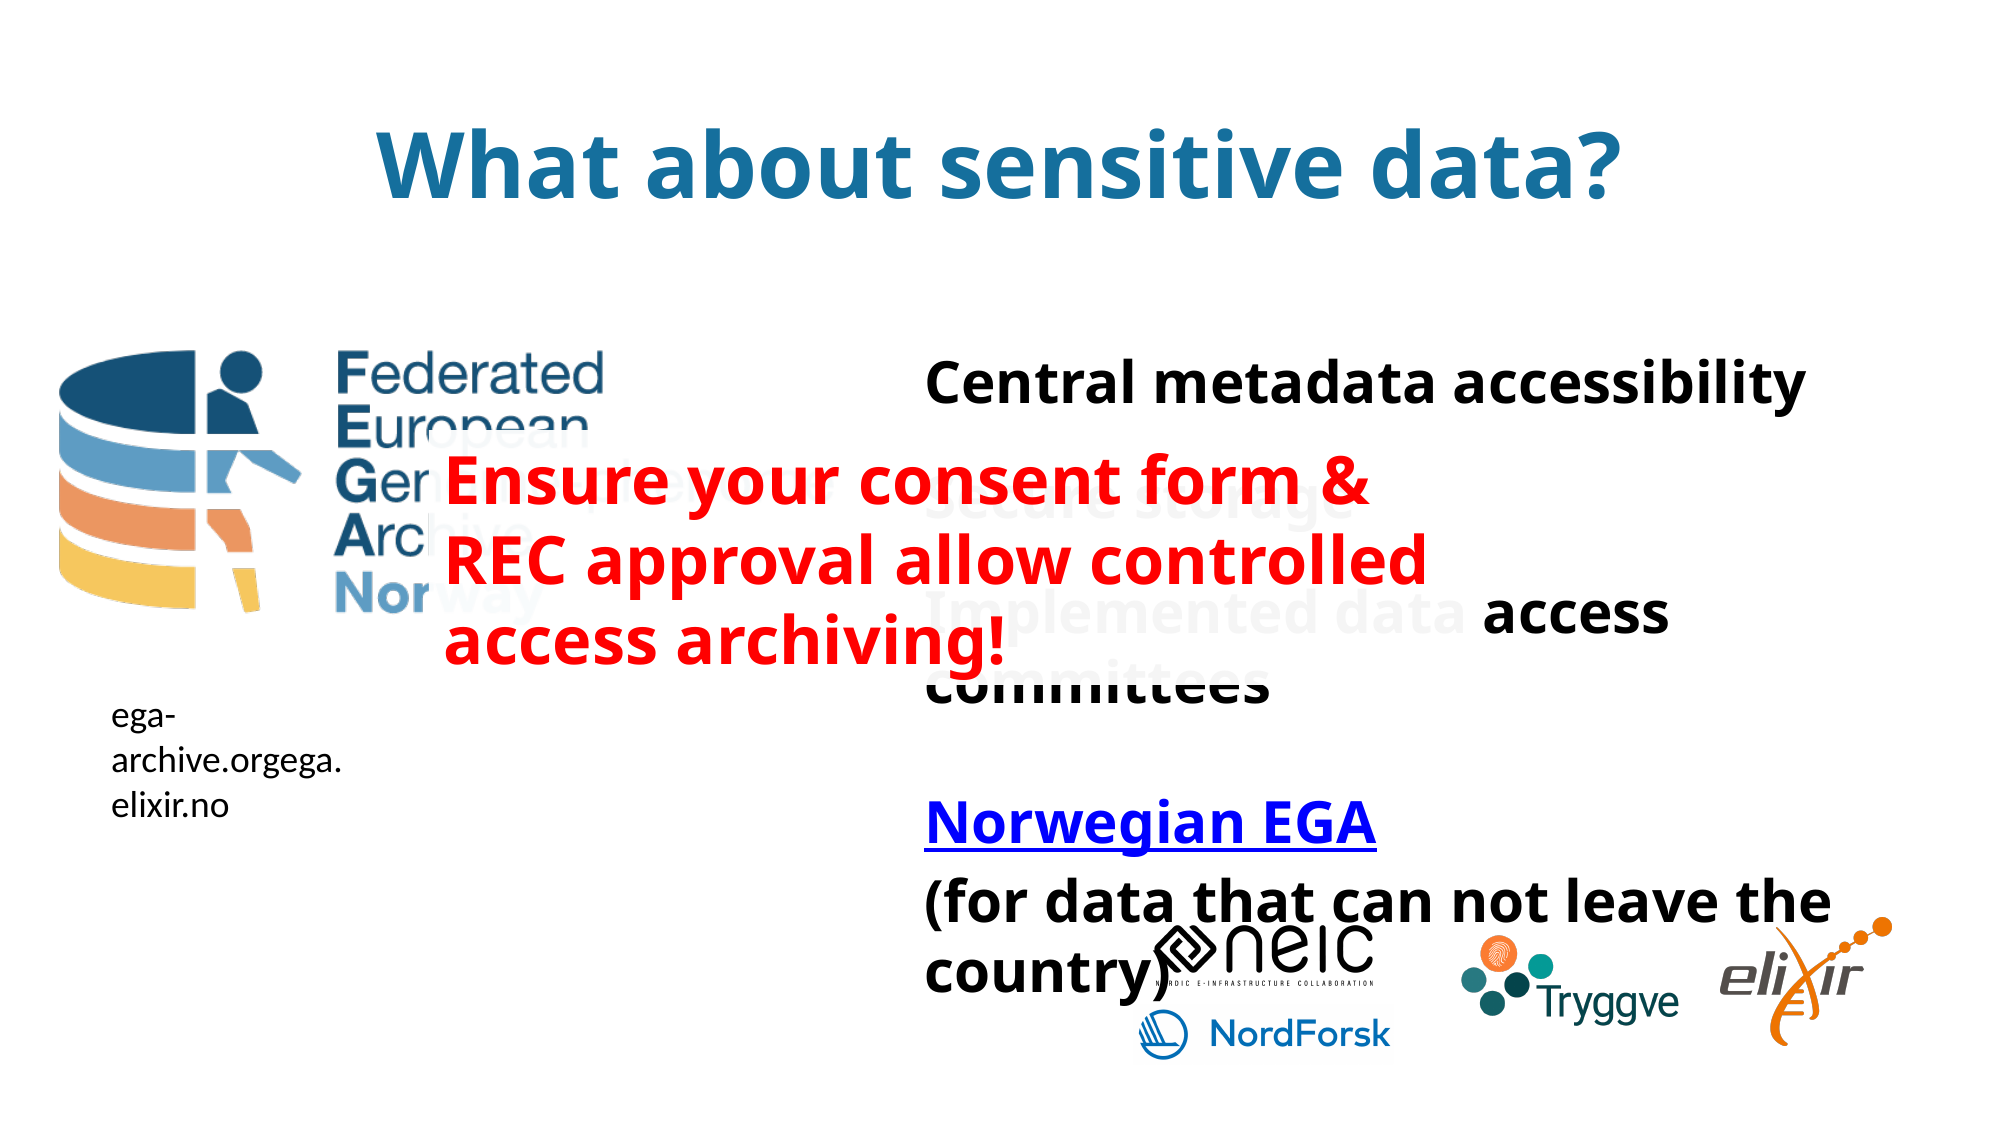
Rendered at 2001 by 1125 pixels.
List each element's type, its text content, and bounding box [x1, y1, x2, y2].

text_box What about sensitive data? [137, 59, 1863, 278]
picture [1436, 917, 1704, 1047]
picture [24, 302, 869, 658]
text_box Ensure your consent form & REC approval allow controlled access archiving! [428, 430, 1468, 685]
text_box ega-archive.orgega.elixir.no [96, 682, 364, 743]
picture [1154, 917, 1373, 986]
picture [1133, 1004, 1394, 1065]
picture [1720, 917, 1892, 1047]
text_box Central metadata accessibility Secure storage Implemented data access committees Norwegian EGA (for data that can not leave the country) [909, 337, 1962, 1033]
